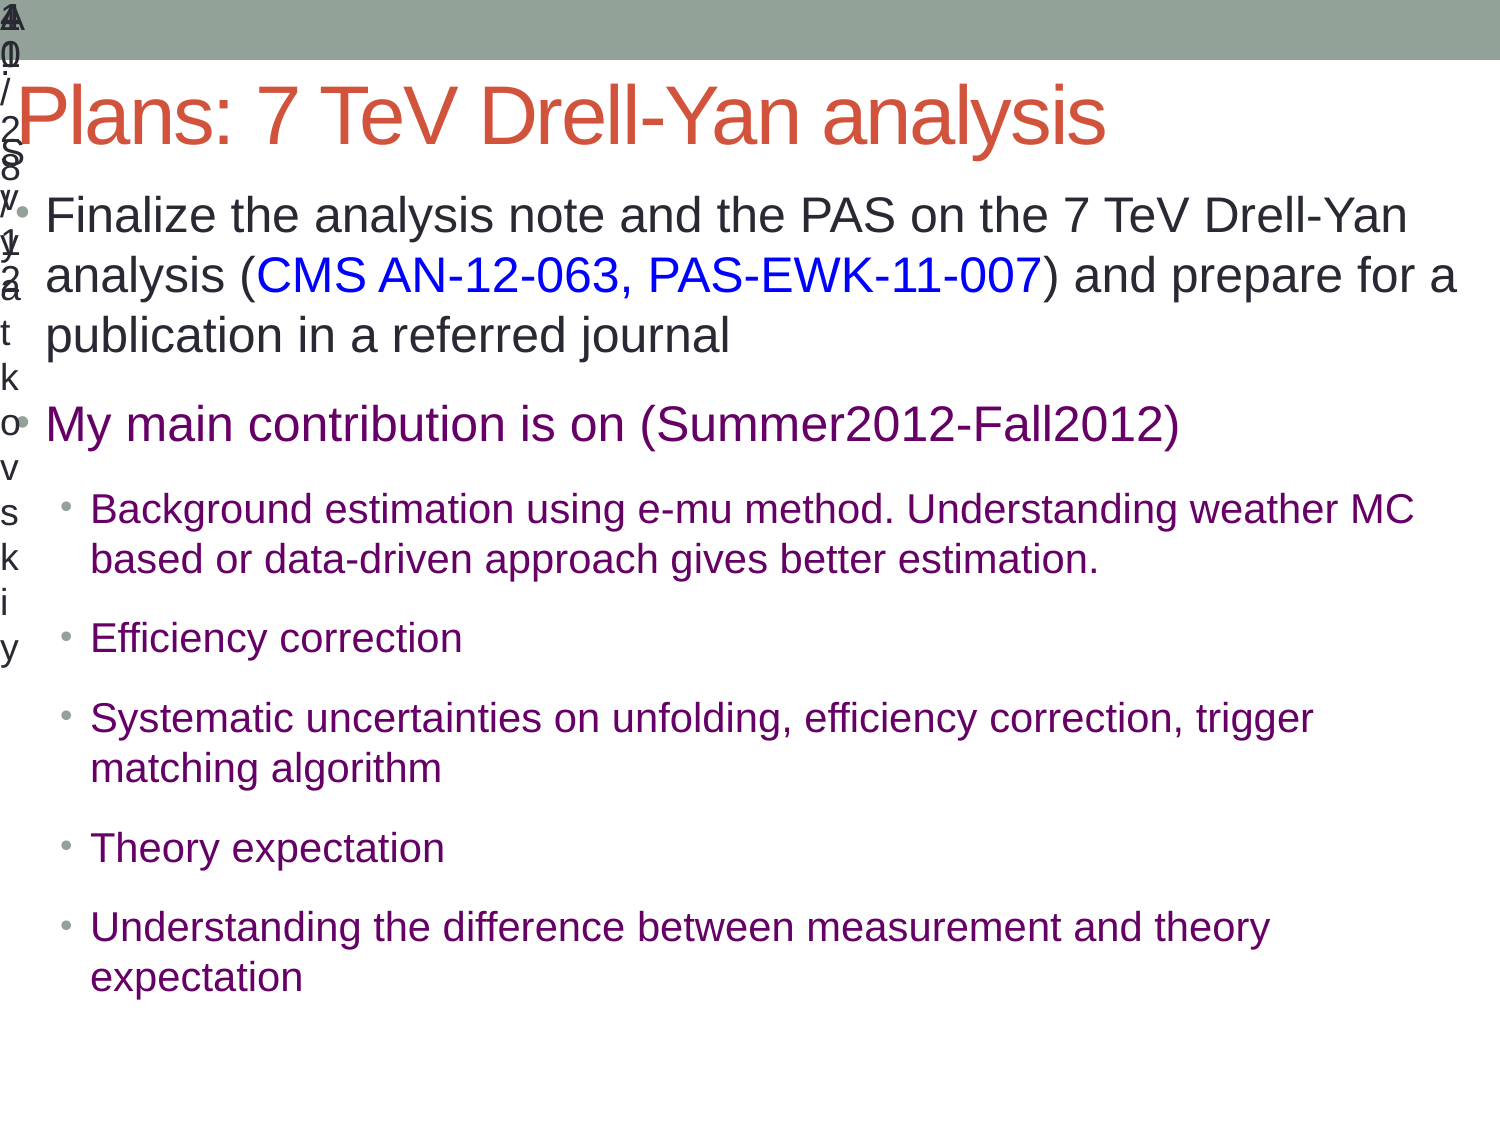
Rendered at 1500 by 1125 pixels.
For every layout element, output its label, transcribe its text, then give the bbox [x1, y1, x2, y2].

title Plans: 7 TeV Drell-Yan analysis [0, 29, 1500, 174]
list Finalize the analysis note and the PAS on the 7 TeV Drell-Yan analysis (CMS AN-12-063, PAS-EWK-11-007) and prepare for a publication in a referred journal My main contribution is on (Summer2012-Fall2012) Background estimation using e-mu method. Understanding weather MC based or data-driven approach gives better estimation. Efficiency correction Systematic uncertainties on unfolding, efficiency correction, trigger matching algorithm Theory expectation Understanding the difference between measurement and theory expectation [0, 174, 1500, 1108]
